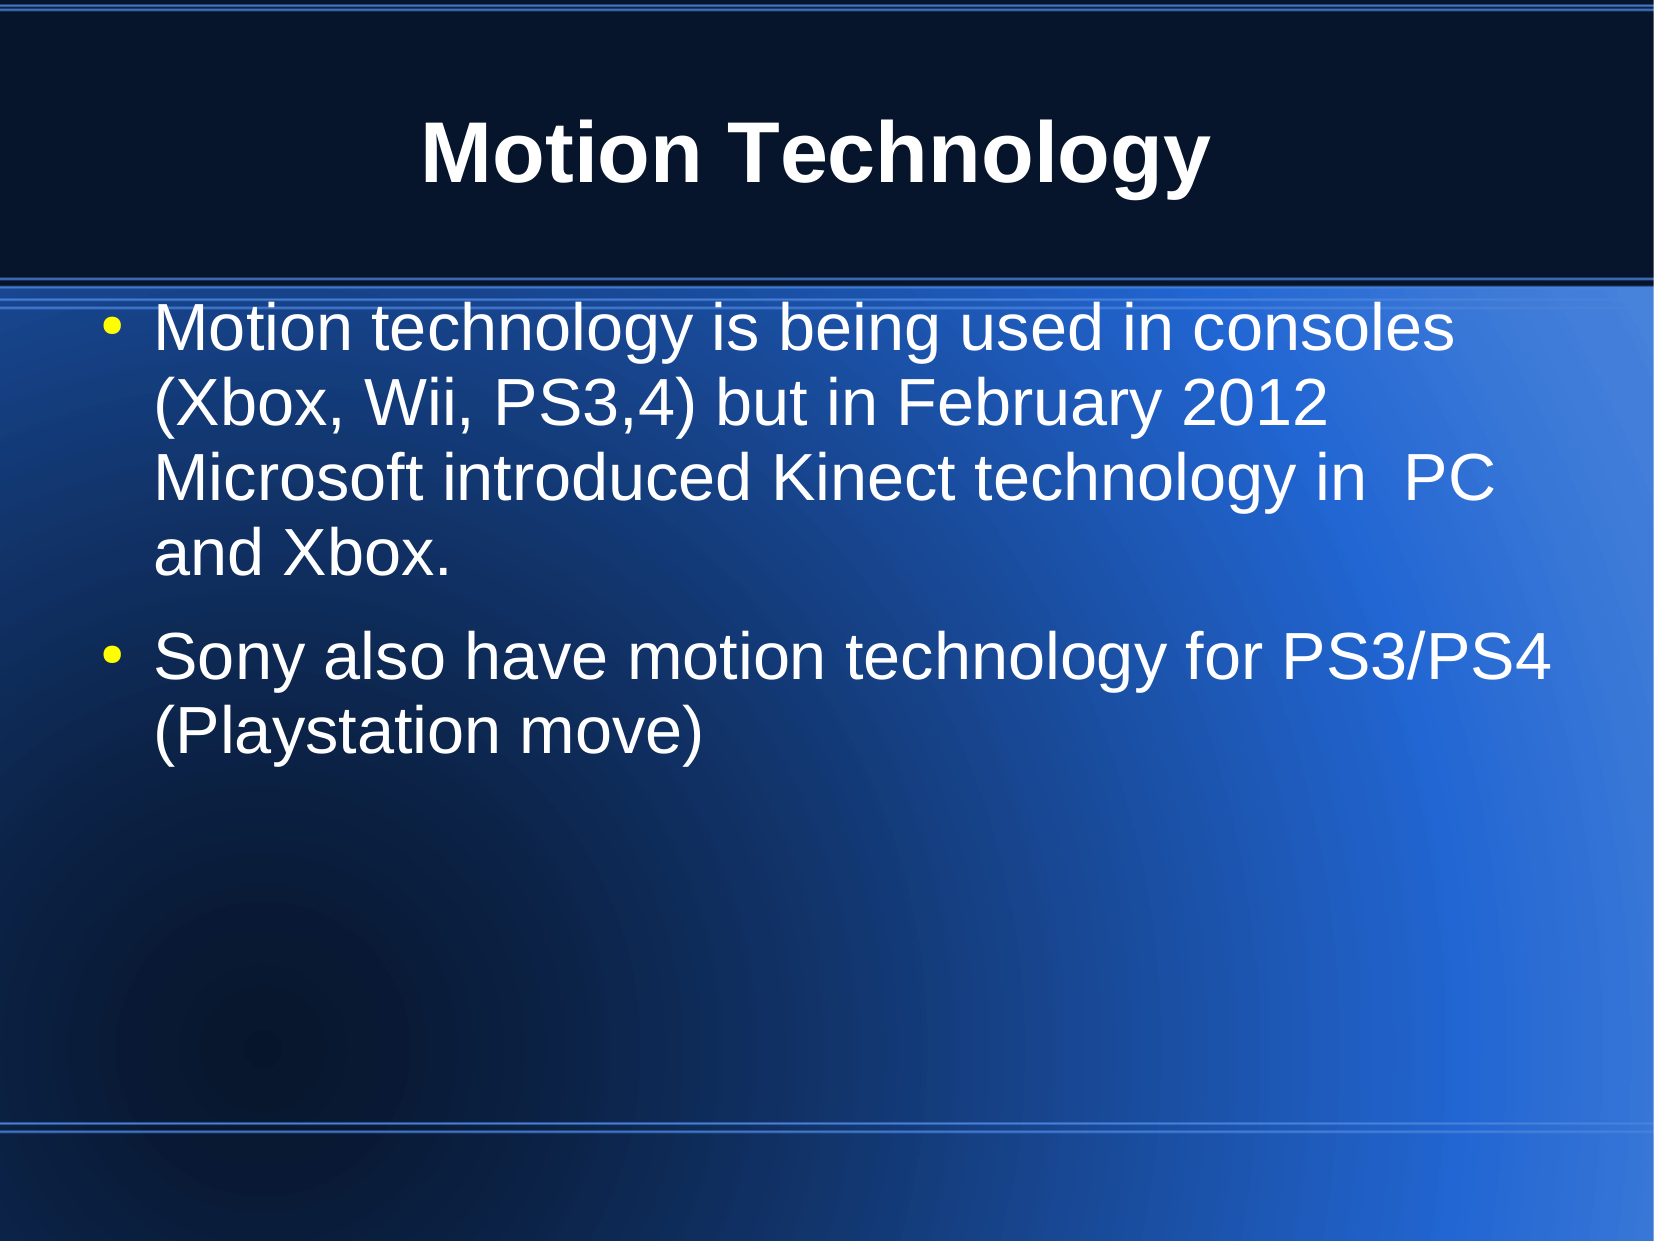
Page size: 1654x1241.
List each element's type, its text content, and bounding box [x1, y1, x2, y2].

list Motion technology is being used in consoles (Xbox, Wii, PS3,4) but in February 2012 Microsoft introduced Kinect technology in PC and Xbox. Sony also have motion technology for PS3/PS4 (Playstation move) [82, 290, 1571, 1109]
picture [0, 0, 1654, 1241]
title Motion Technology [82, 49, 1571, 257]
